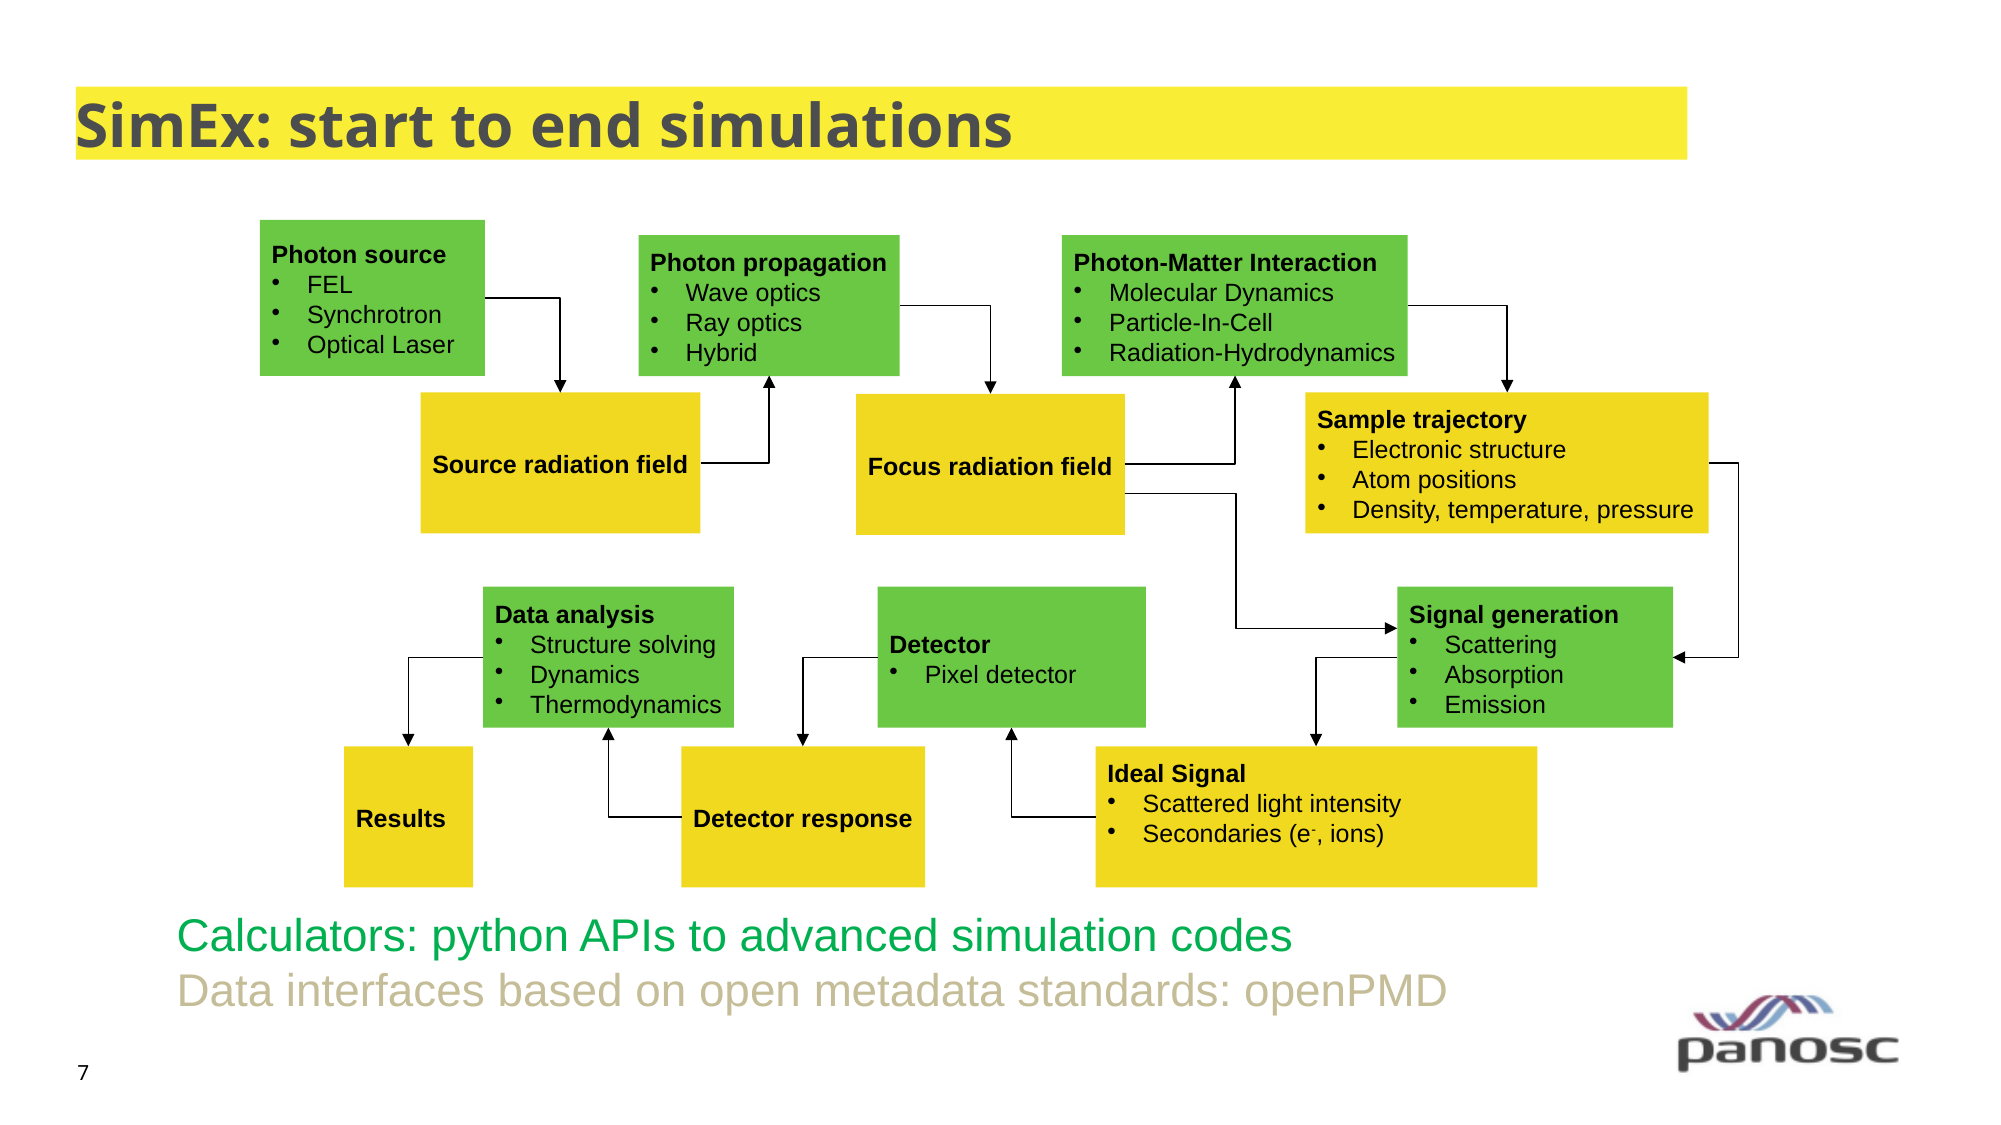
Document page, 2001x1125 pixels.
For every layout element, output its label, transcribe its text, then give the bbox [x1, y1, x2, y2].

text_box SimEx: start to end simulations [75, 86, 1688, 160]
text_box Data analysis Structure solving Dynamics Thermodynamics [483, 586, 734, 728]
picture [1, 947, 1999, 1125]
text_box Calculators: python APIs to advanced simulation codes Data interfaces based on open metadata standards: openPMD [176, 902, 1583, 1057]
text_box Ideal Signal Scattered light intensity Secondaries (e-, ions) [1095, 746, 1538, 888]
text_box Source radiation field [420, 392, 701, 534]
text_box Signal generation Scattering Absorption Emission [1397, 586, 1674, 728]
text_box Detector Pixel detector [877, 586, 1146, 728]
text_box Detector response [681, 746, 926, 888]
text_box Results [344, 746, 474, 888]
text_box Sample trajectory Electronic structure Atom positions Density, temperature, pressure [1305, 392, 1709, 534]
text_box Photon-Matter Interaction Molecular Dynamics Particle-In-Cell Radiation-Hydrodynamics [1061, 235, 1408, 377]
text_box Photon source FEL Synchrotron Optical Laser [259, 219, 485, 376]
text_box Focus radiation field [856, 393, 1125, 535]
text_box Photon propagation Wave optics Ray optics Hybrid [638, 235, 900, 377]
